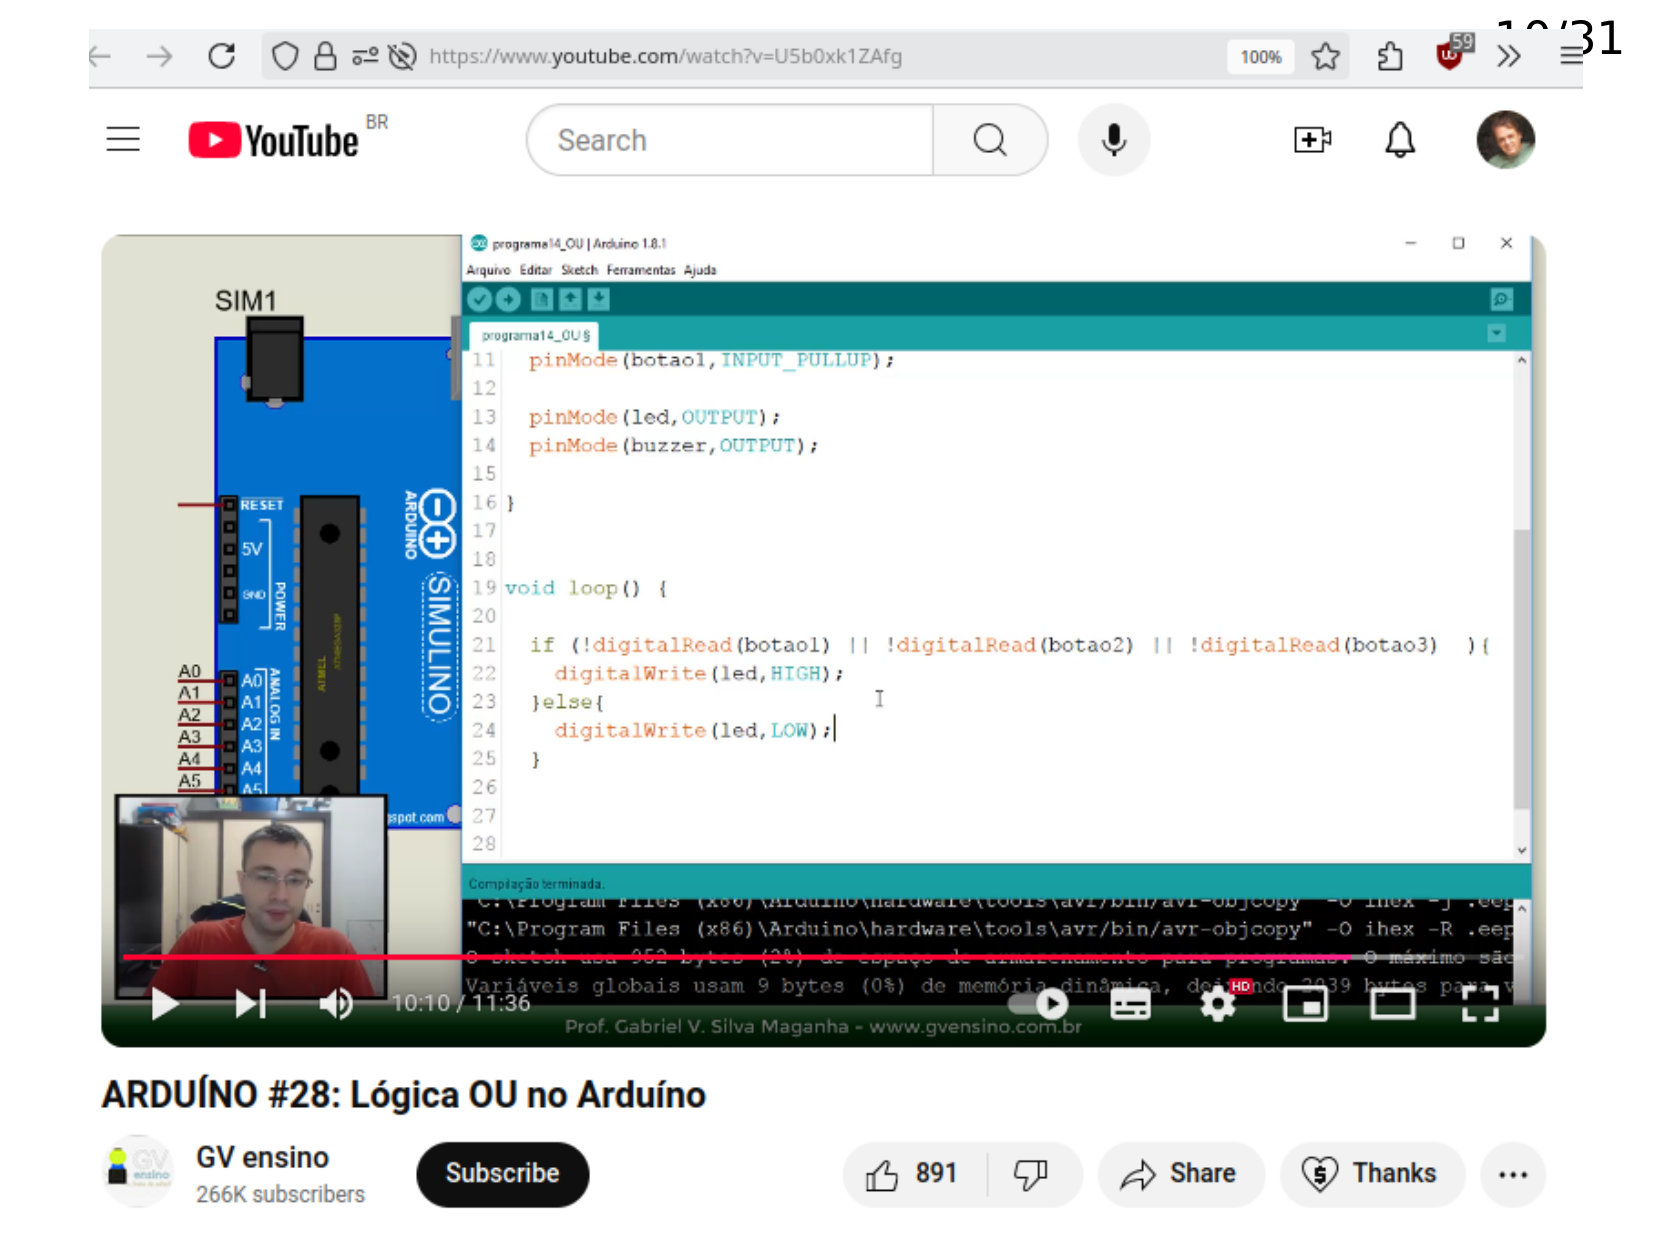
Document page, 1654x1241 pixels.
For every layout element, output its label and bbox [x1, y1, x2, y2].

picture [89, 29, 1583, 1230]
